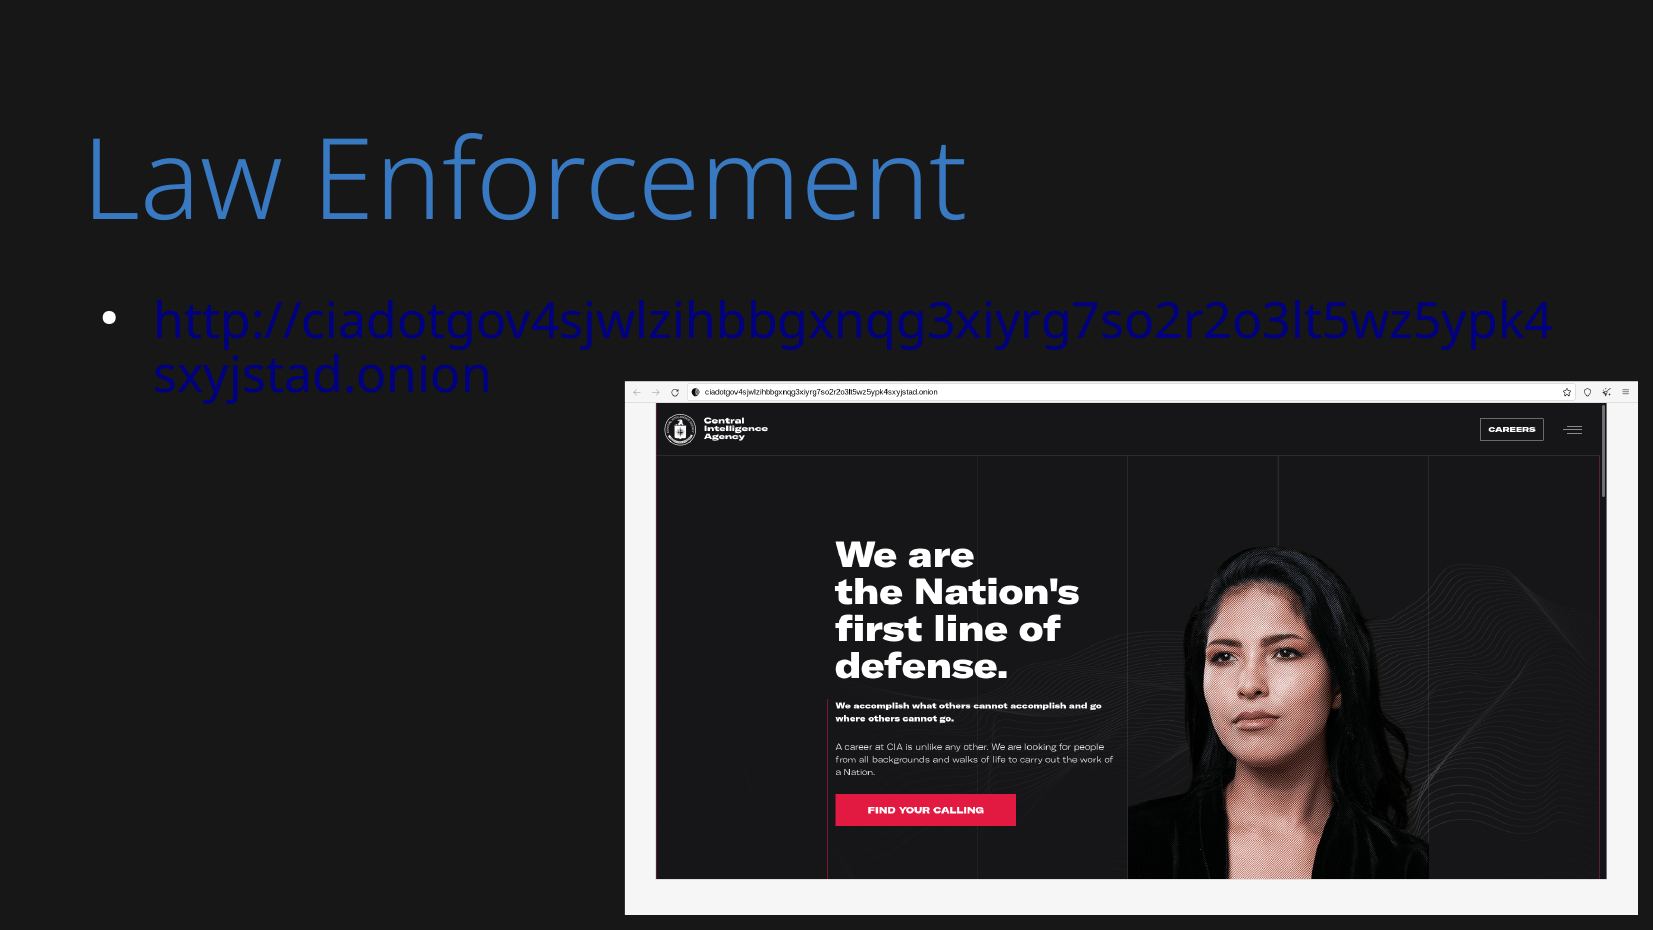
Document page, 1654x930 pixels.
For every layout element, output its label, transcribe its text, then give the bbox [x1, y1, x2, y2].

title Law Enforcement [82, 60, 1653, 253]
picture [624, 381, 1638, 915]
list http://ciadotgov4sjwlzihbbgxnqg3xiyrg7so2r2o3lt5wz5ypk4sxyjstad.onion [82, 285, 1571, 795]
